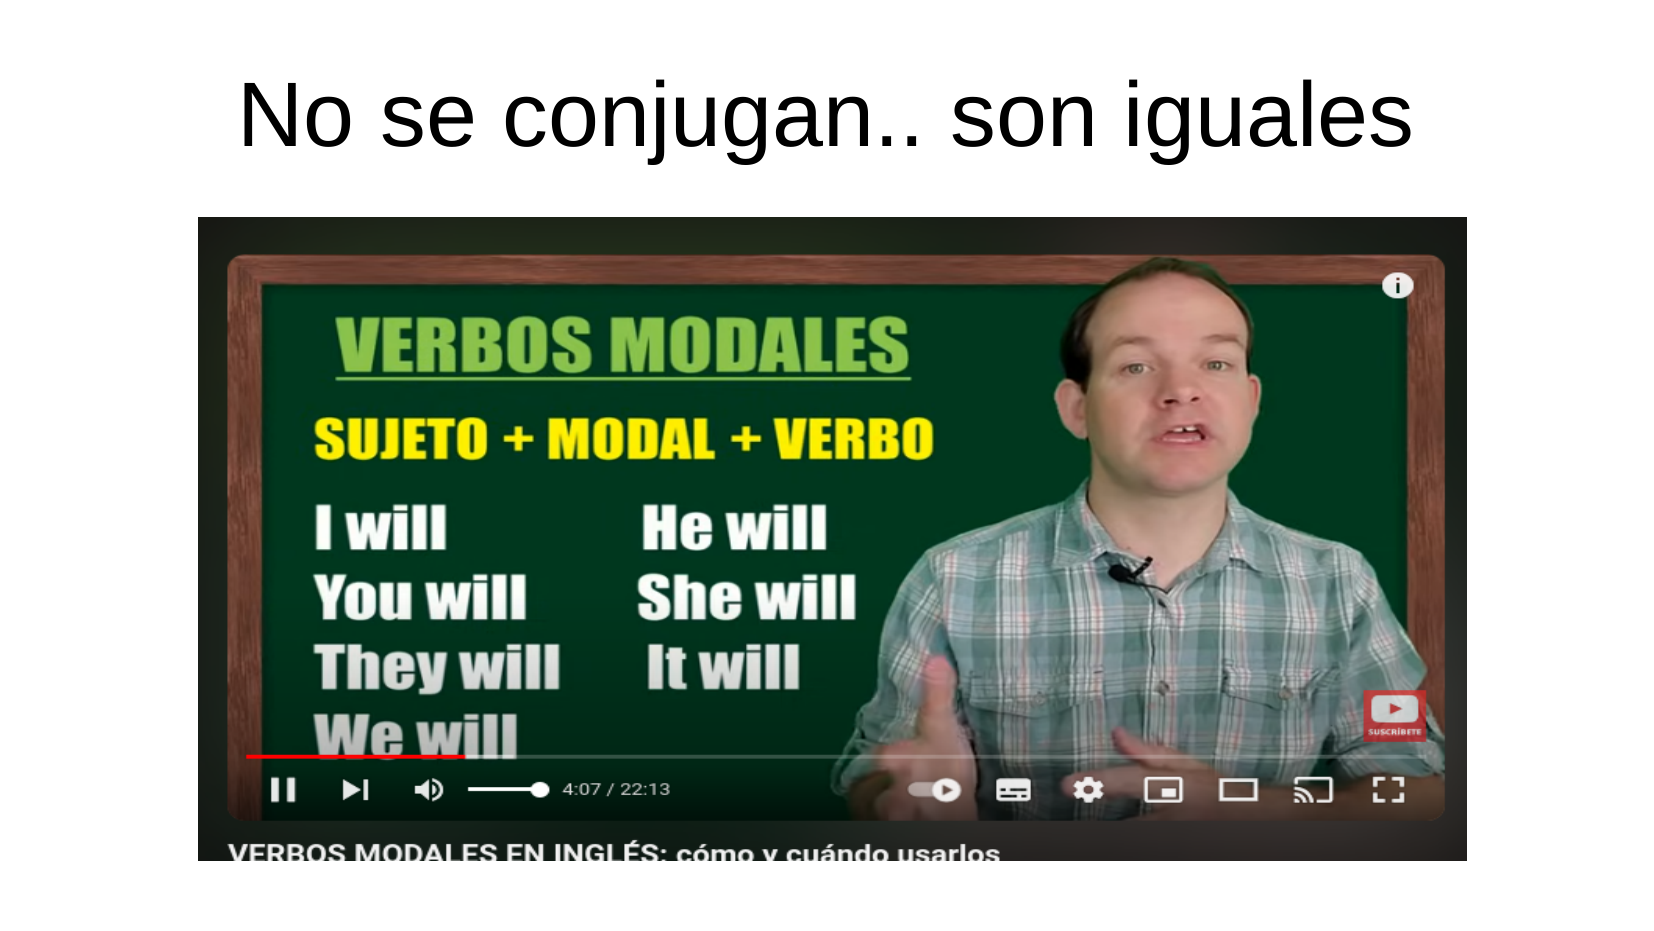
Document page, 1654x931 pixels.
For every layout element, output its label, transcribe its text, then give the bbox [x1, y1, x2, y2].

title No se conjugan.. son iguales [82, 37, 1571, 193]
picture [198, 217, 1467, 861]
